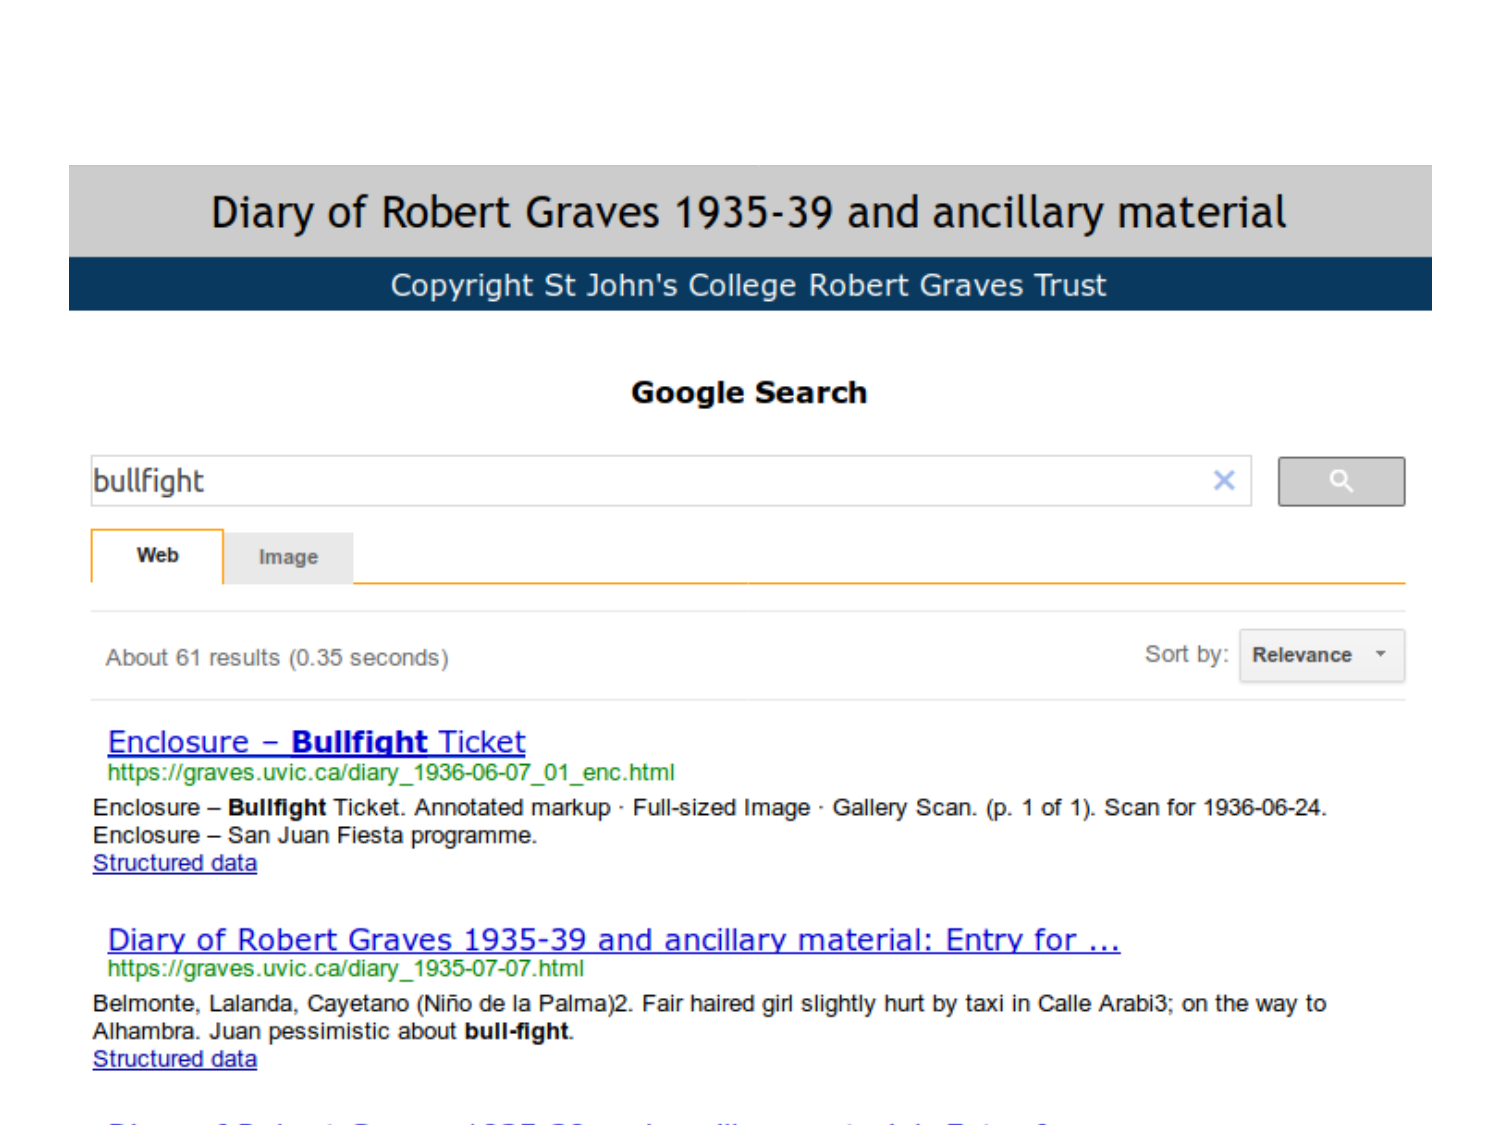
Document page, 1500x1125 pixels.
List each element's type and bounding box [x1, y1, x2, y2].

picture [69, 165, 1432, 1125]
